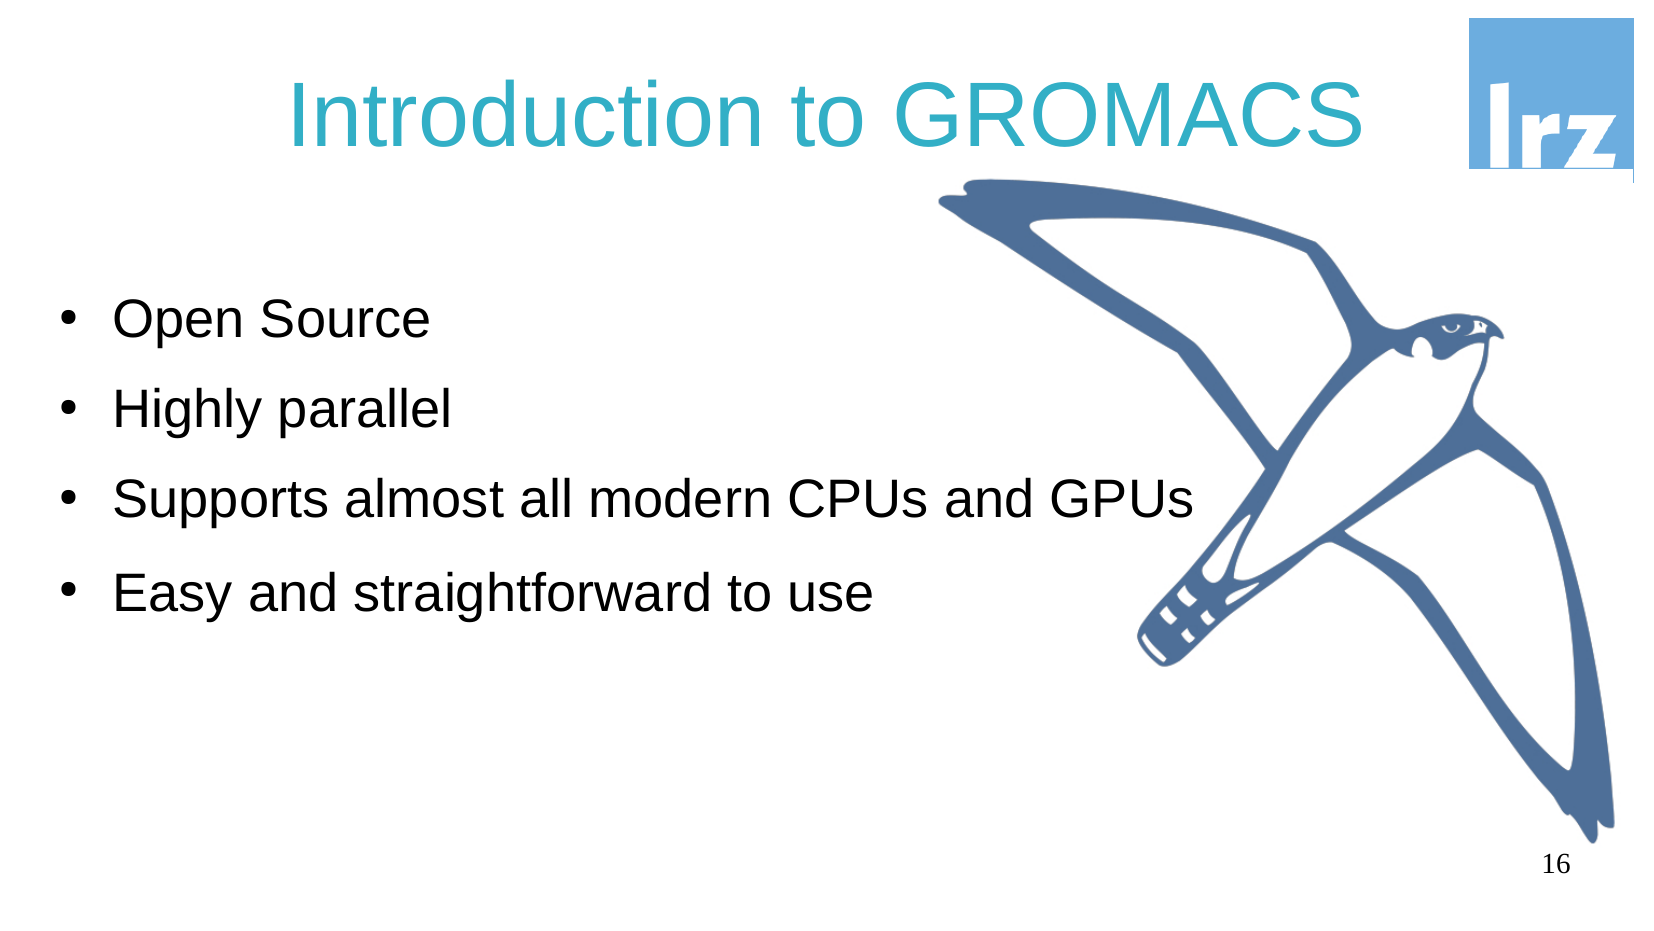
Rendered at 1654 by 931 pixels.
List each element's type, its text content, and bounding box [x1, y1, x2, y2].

title Introduction to GROMACS [82, 37, 1469, 193]
picture [930, 18, 1634, 851]
list Open Source Highly parallel Supports almost all modern CPUs and GPUs Easy and straightforward to use [41, 288, 1530, 671]
